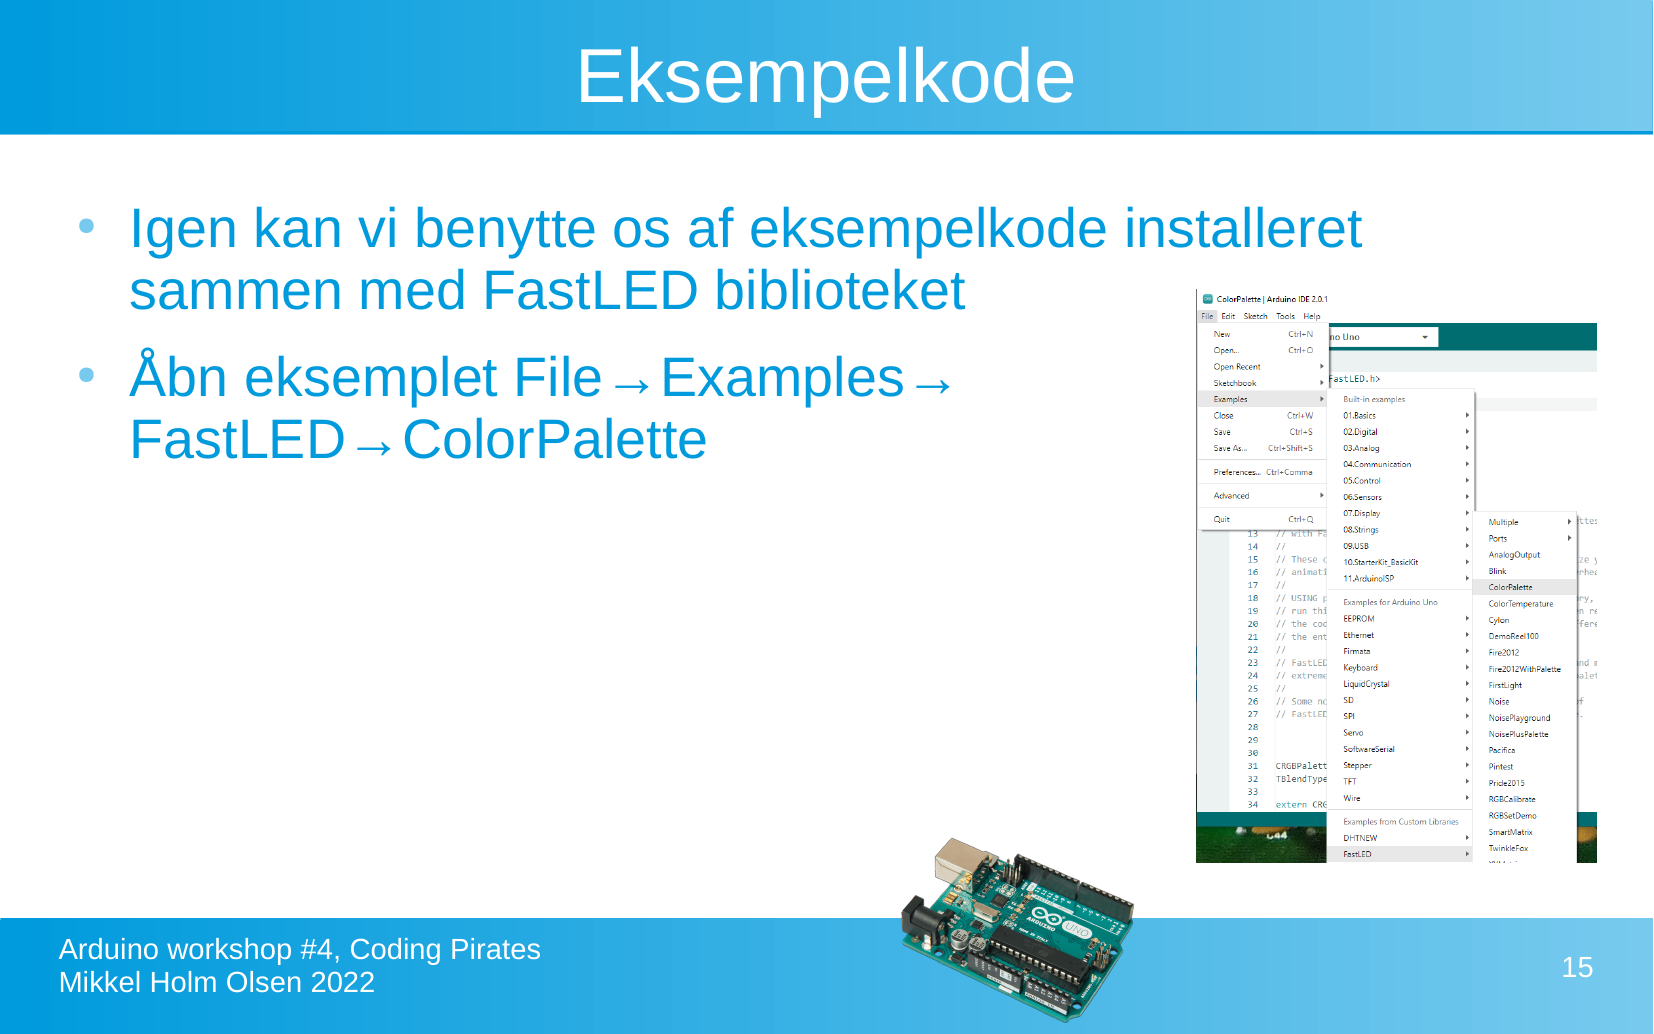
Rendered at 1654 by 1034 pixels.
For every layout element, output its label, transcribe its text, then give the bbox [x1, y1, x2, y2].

title Eksempelkode [58, 32, 1594, 120]
list Igen kan vi benytte os af eksempelkode installeret sammen med FastLED biblioteket Åbn eksemplet File→Examples→ FastLED→ColorPalette [58, 196, 1594, 854]
picture [900, 854, 1138, 1024]
picture [1196, 289, 1597, 863]
